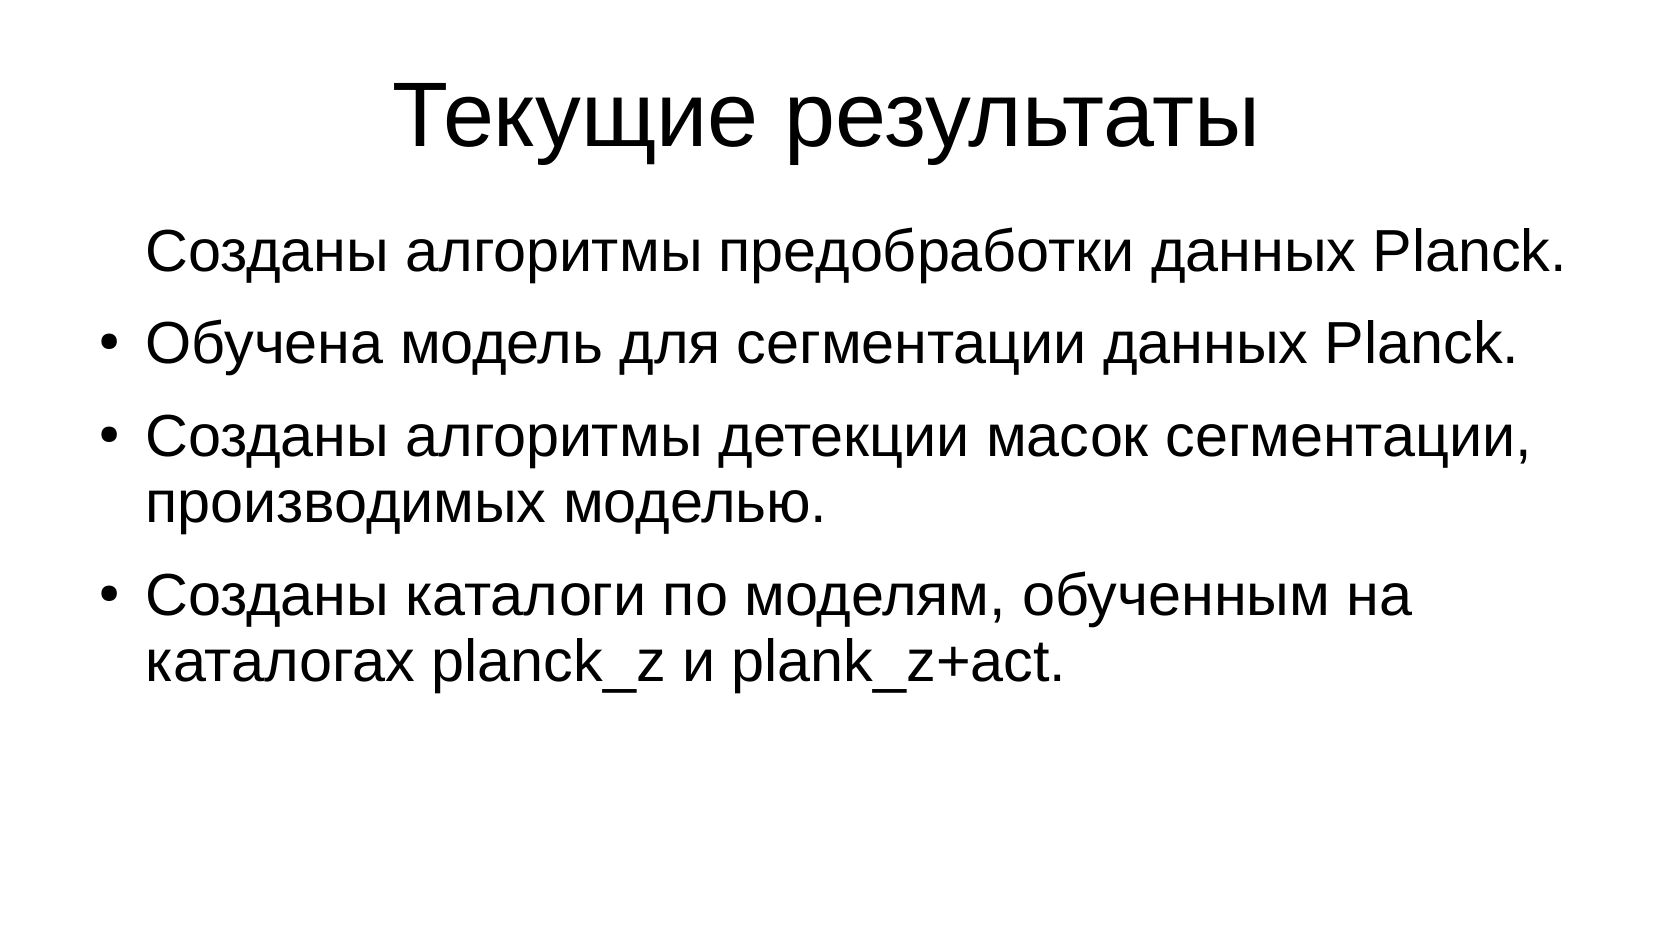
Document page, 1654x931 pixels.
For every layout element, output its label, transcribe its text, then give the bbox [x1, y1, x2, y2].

list Созданы алгоритмы предобработки данных Planck. Обучена модель для сегментации данных Planck. Созданы алгоритмы детекции масок сегментации, производимых моделью. Созданы каталоги по моделям, обученным на каталогах planck_z и plank_z+act. [82, 217, 1571, 758]
title Текущие результаты [82, 37, 1571, 193]
